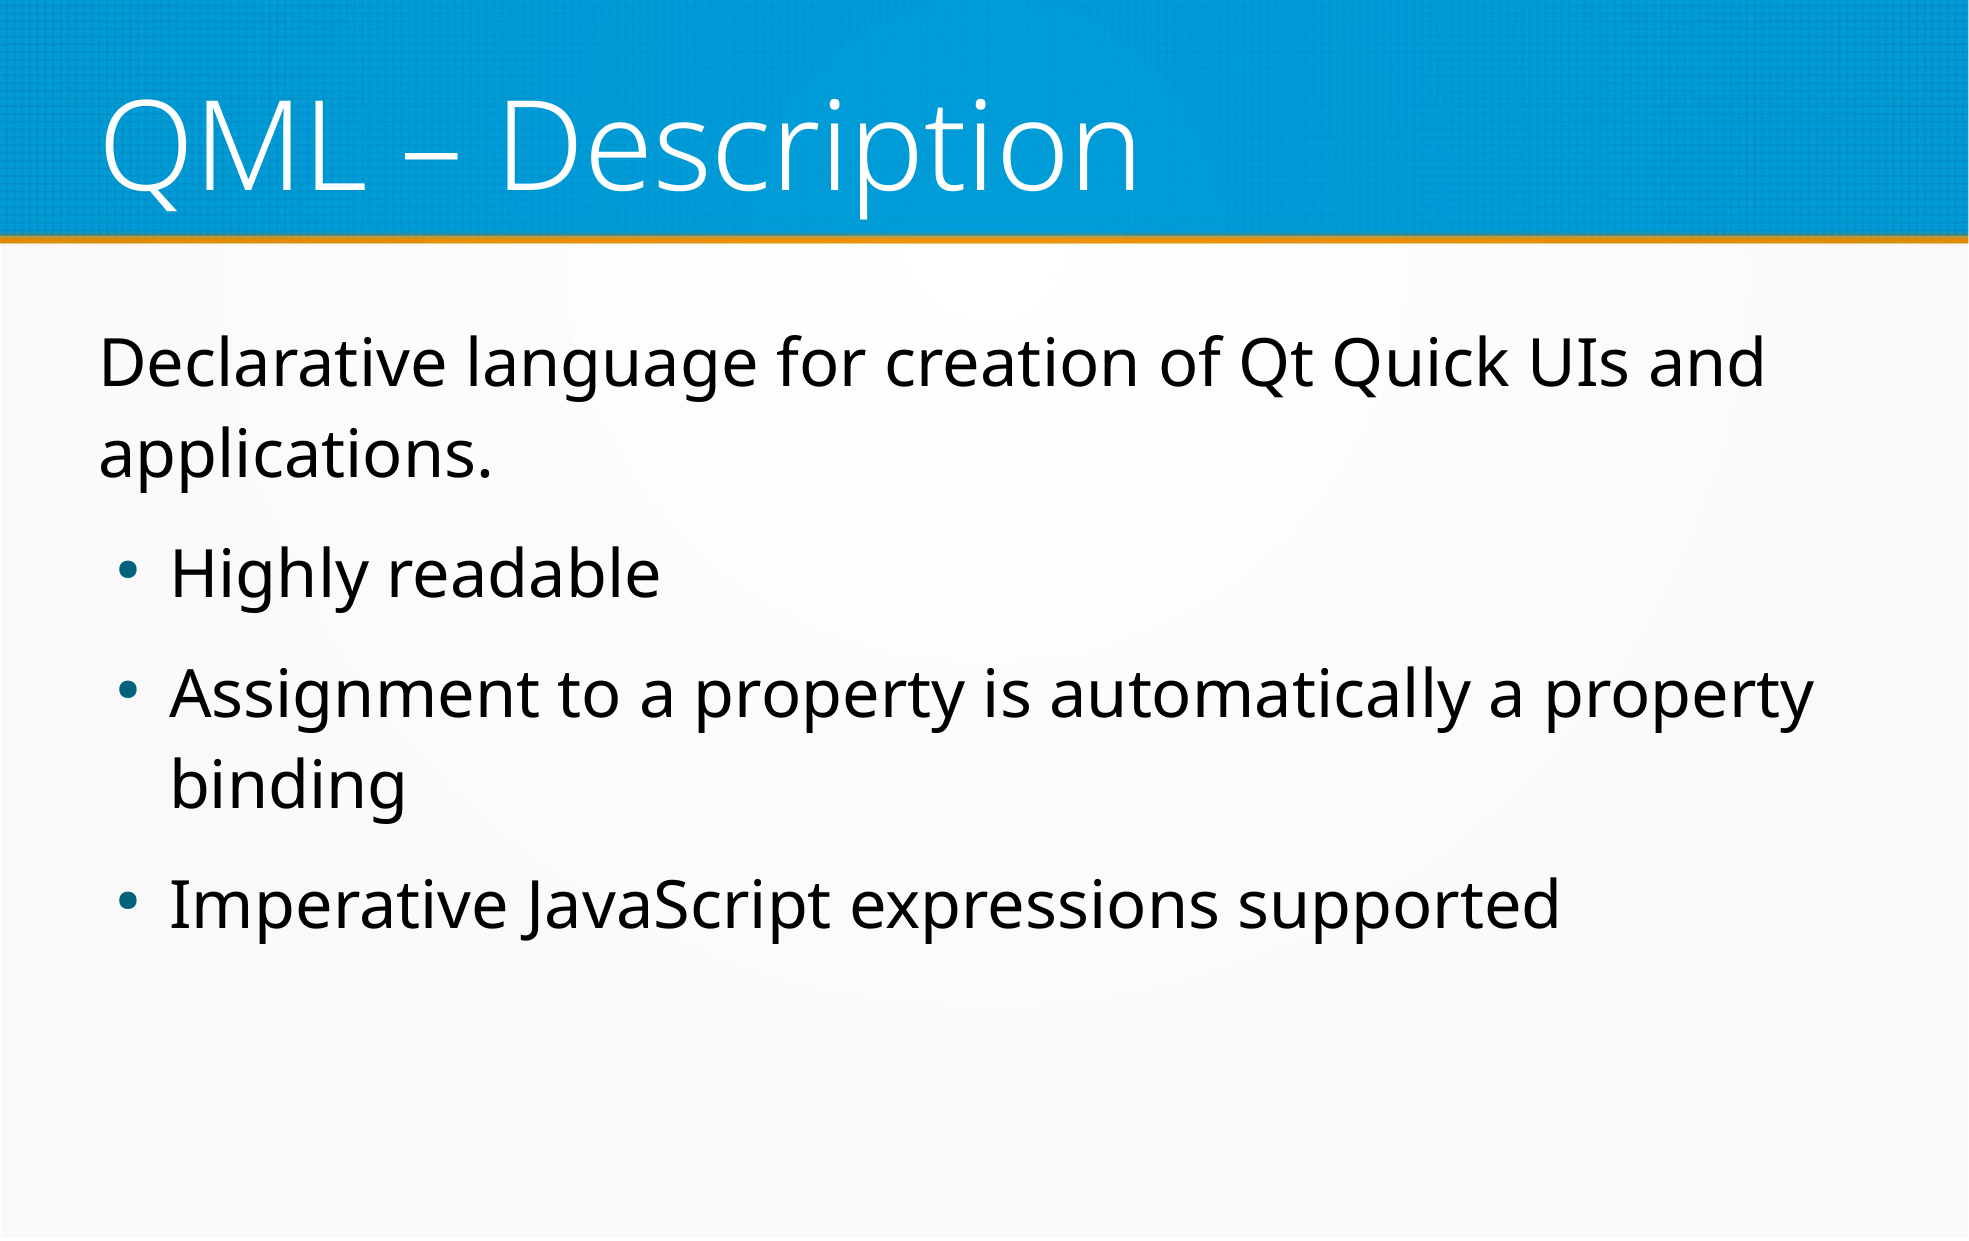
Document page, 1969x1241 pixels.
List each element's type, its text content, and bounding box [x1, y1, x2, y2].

list Declarative language for creation of Qt Quick UIs and applications. Highly readable Assignment to a property is automatically a property binding Imperative JavaScript expressions supported [98, 315, 1861, 1081]
picture [0, 233, 1969, 1241]
title QML – Description [98, 19, 1870, 227]
